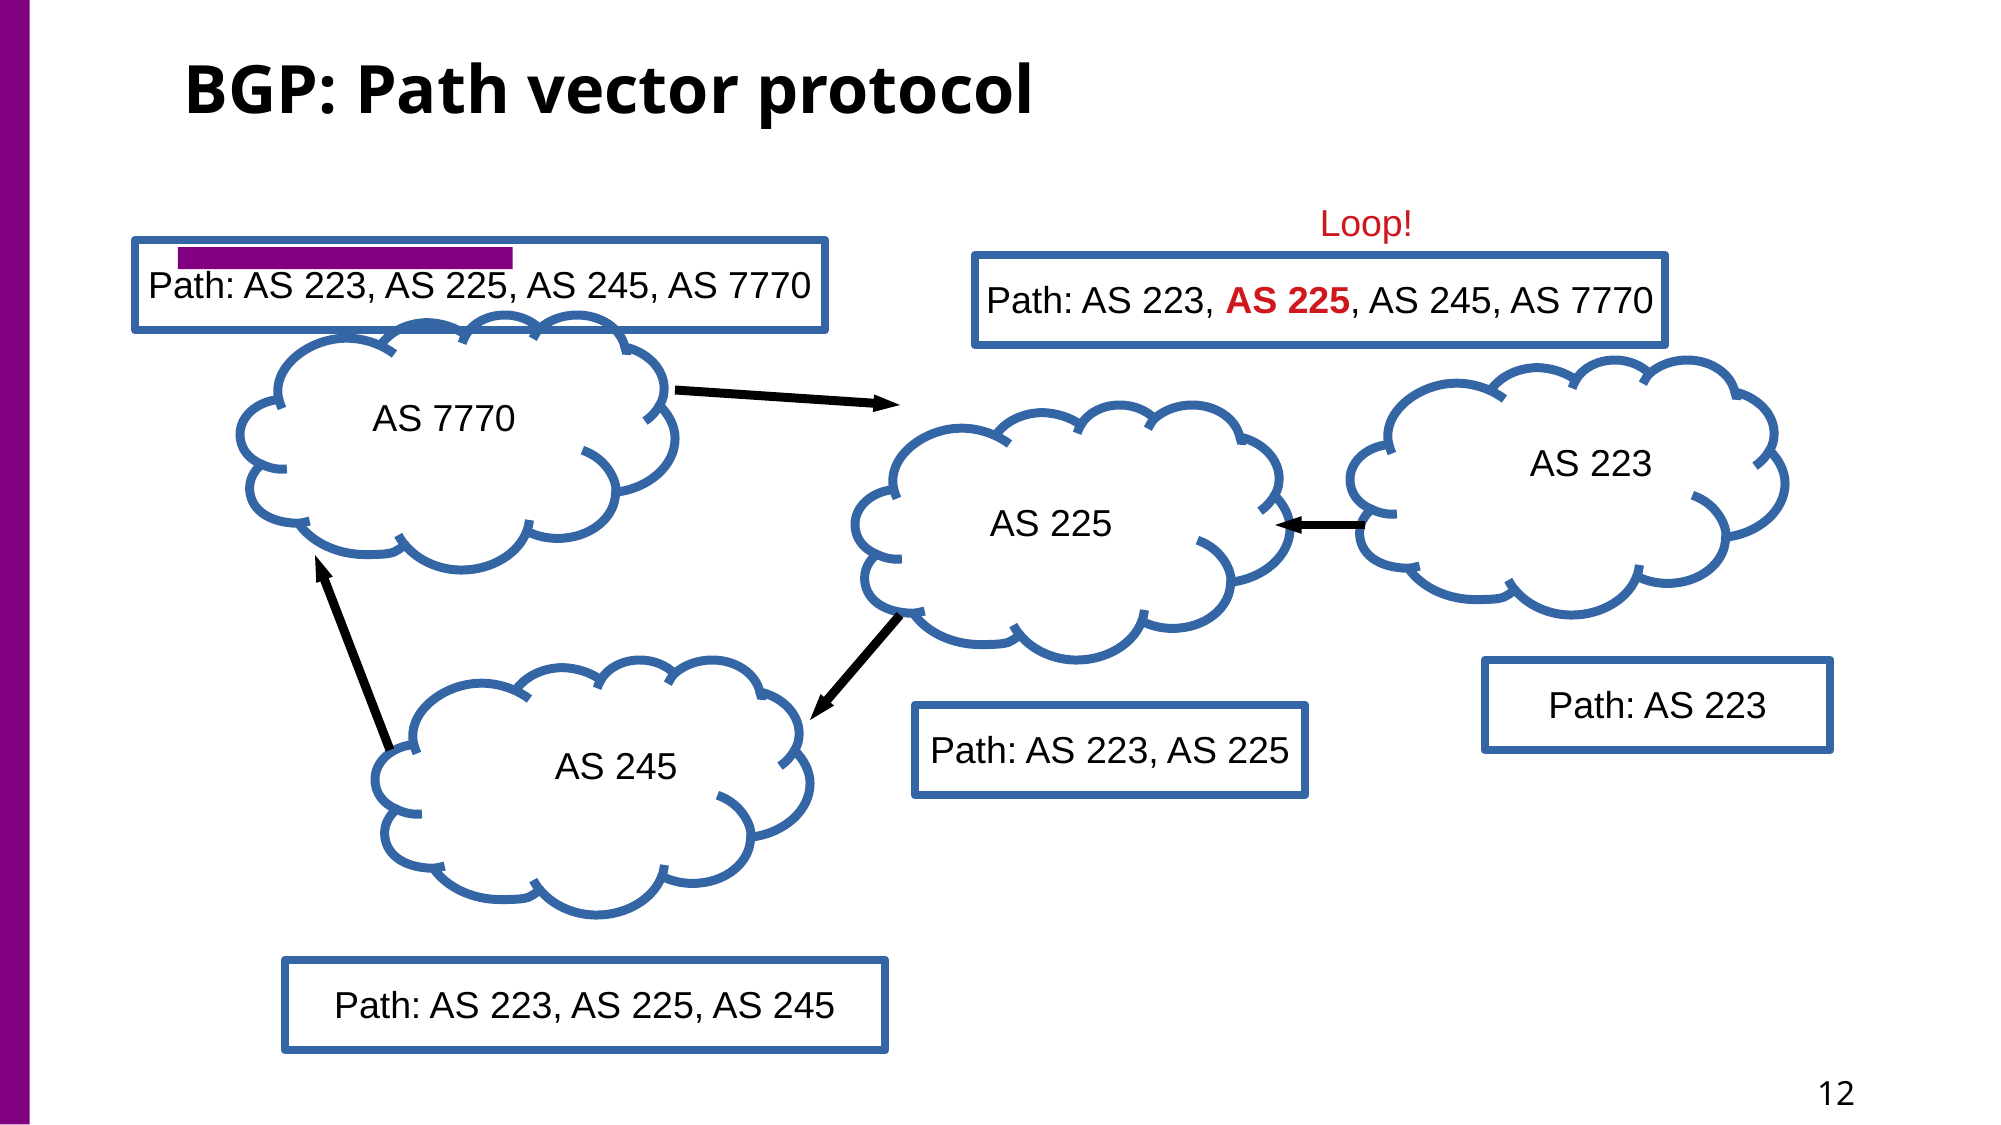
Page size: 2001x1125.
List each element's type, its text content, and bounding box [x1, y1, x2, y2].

text_box AS 245 [540, 738, 693, 796]
text_box Path: AS 223, AS 225, AS 245 [285, 960, 886, 1051]
text_box Path: AS 223, AS 225, AS 245, AS 7770 [135, 239, 826, 330]
text_box Path: AS 223, AS 225, AS 245, AS 7770 [975, 254, 1666, 346]
text_box Path: AS 223 [1485, 660, 1831, 751]
text_box AS 225 [975, 495, 1128, 552]
text_box Loop! [1305, 195, 1429, 252]
text_box Path: AS 223, AS 225 [915, 705, 1306, 796]
title BGP: Path vector protocol [133, 0, 1946, 135]
text_box AS 223 [1515, 435, 1668, 492]
text_box AS 7770 [357, 389, 531, 447]
